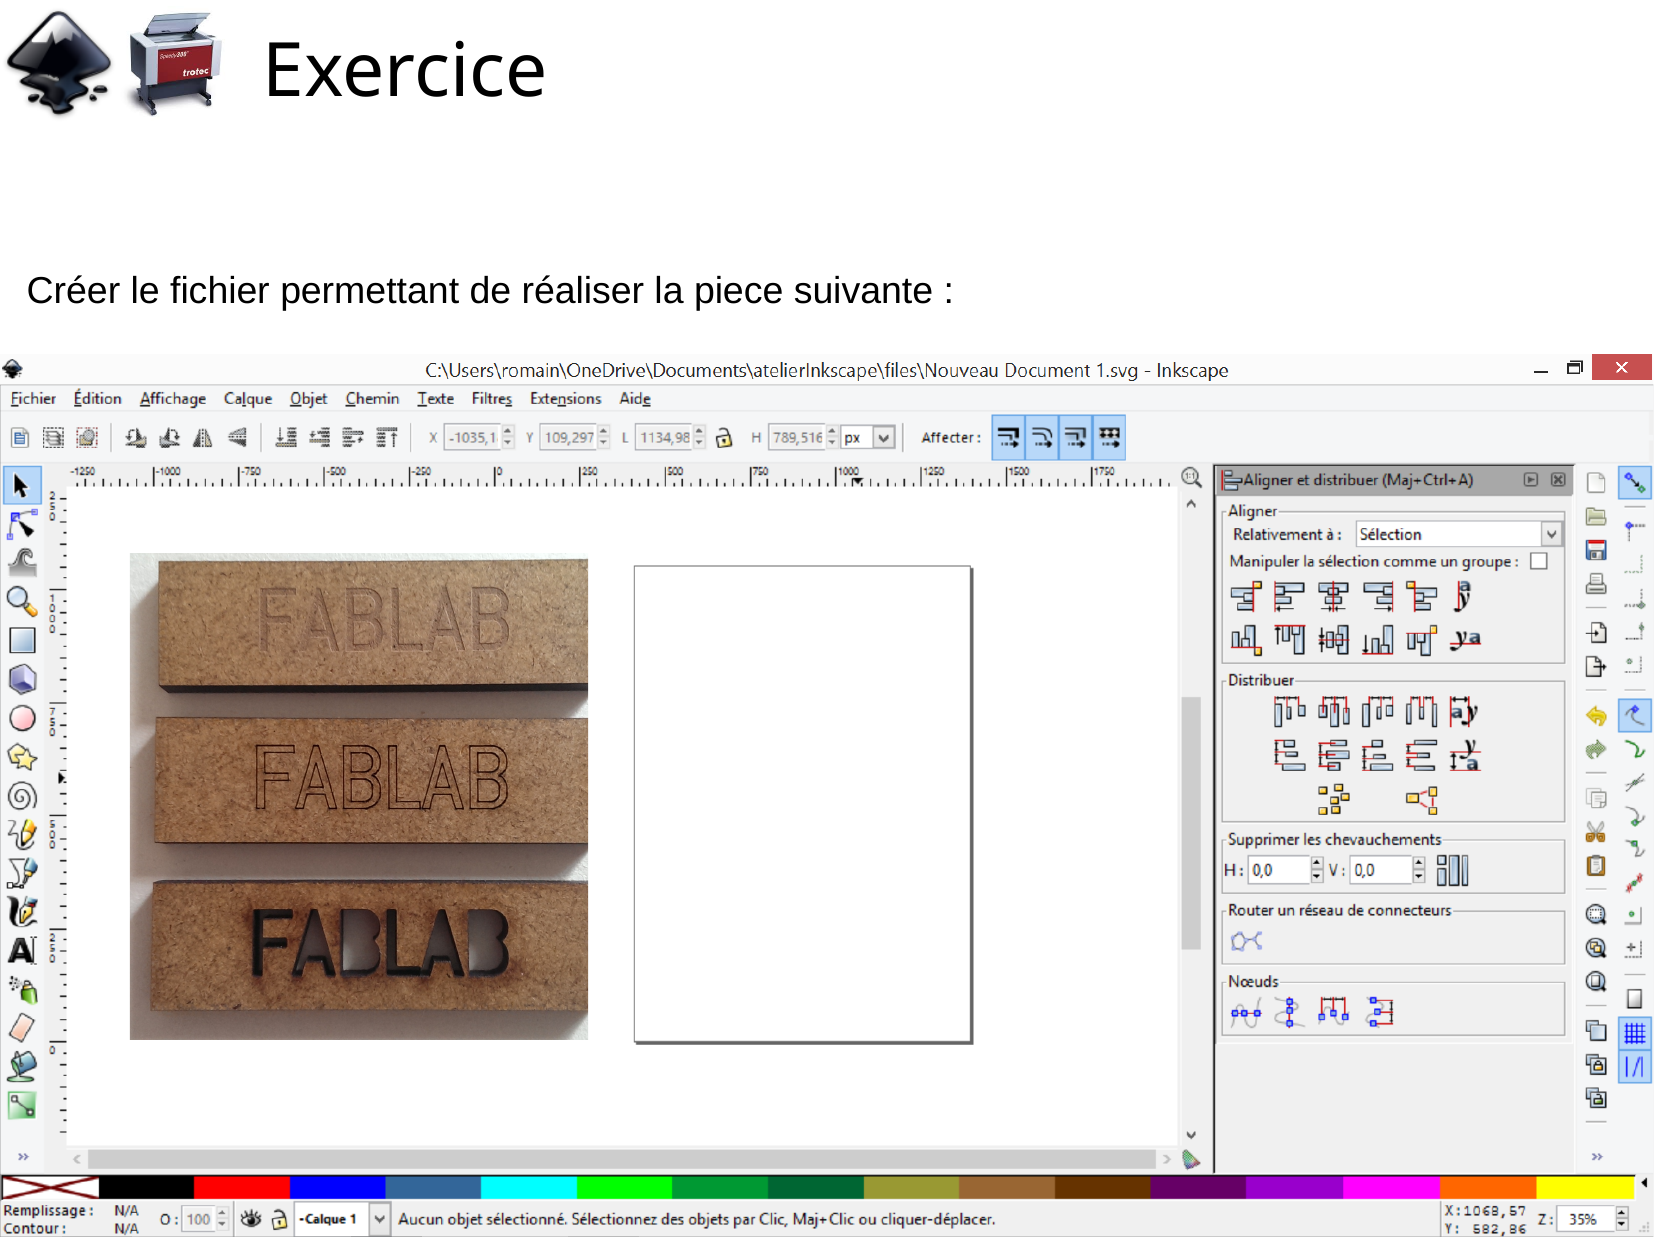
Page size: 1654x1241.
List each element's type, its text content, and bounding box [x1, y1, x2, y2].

text_box Exercice [248, 9, 522, 120]
picture [0, 5, 233, 125]
picture [0, 354, 1654, 1237]
text_box Créer le fichier permettant de réaliser la piece suivante : [11, 262, 1099, 319]
